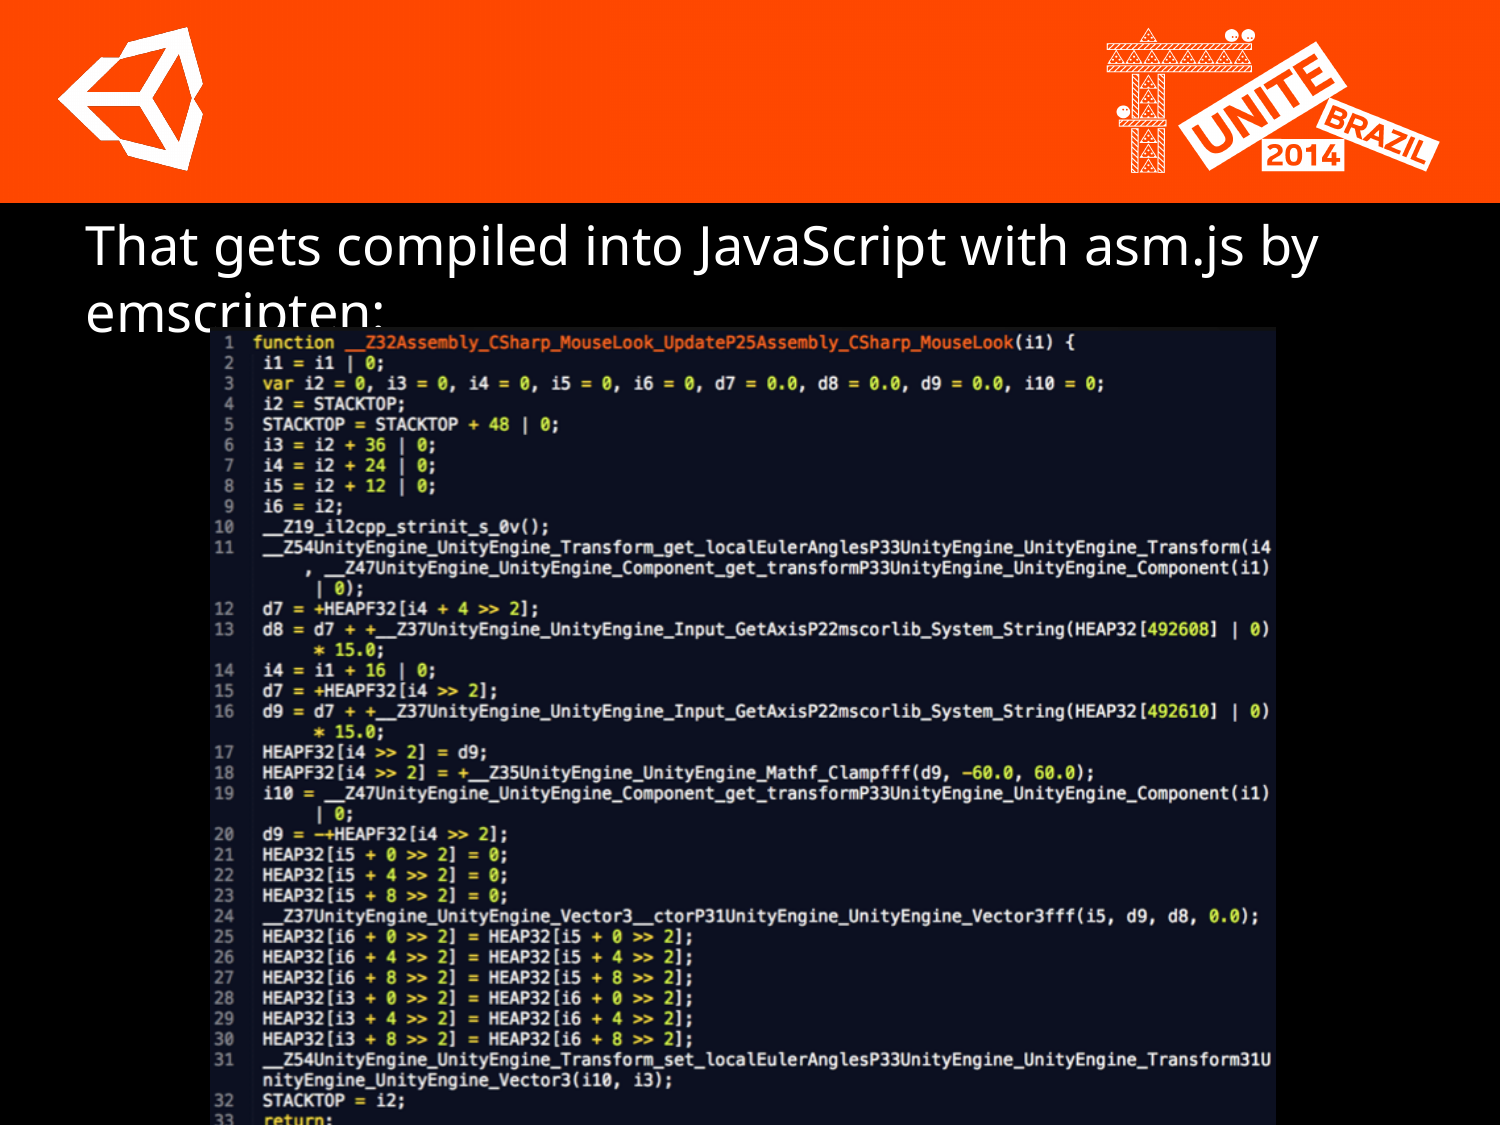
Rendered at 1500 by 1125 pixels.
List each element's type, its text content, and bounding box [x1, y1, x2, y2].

picture [56, 26, 203, 171]
list That gets compiled into JavaScript with asm.js by emscripten: [15, 212, 1486, 346]
picture [210, 327, 1276, 1125]
